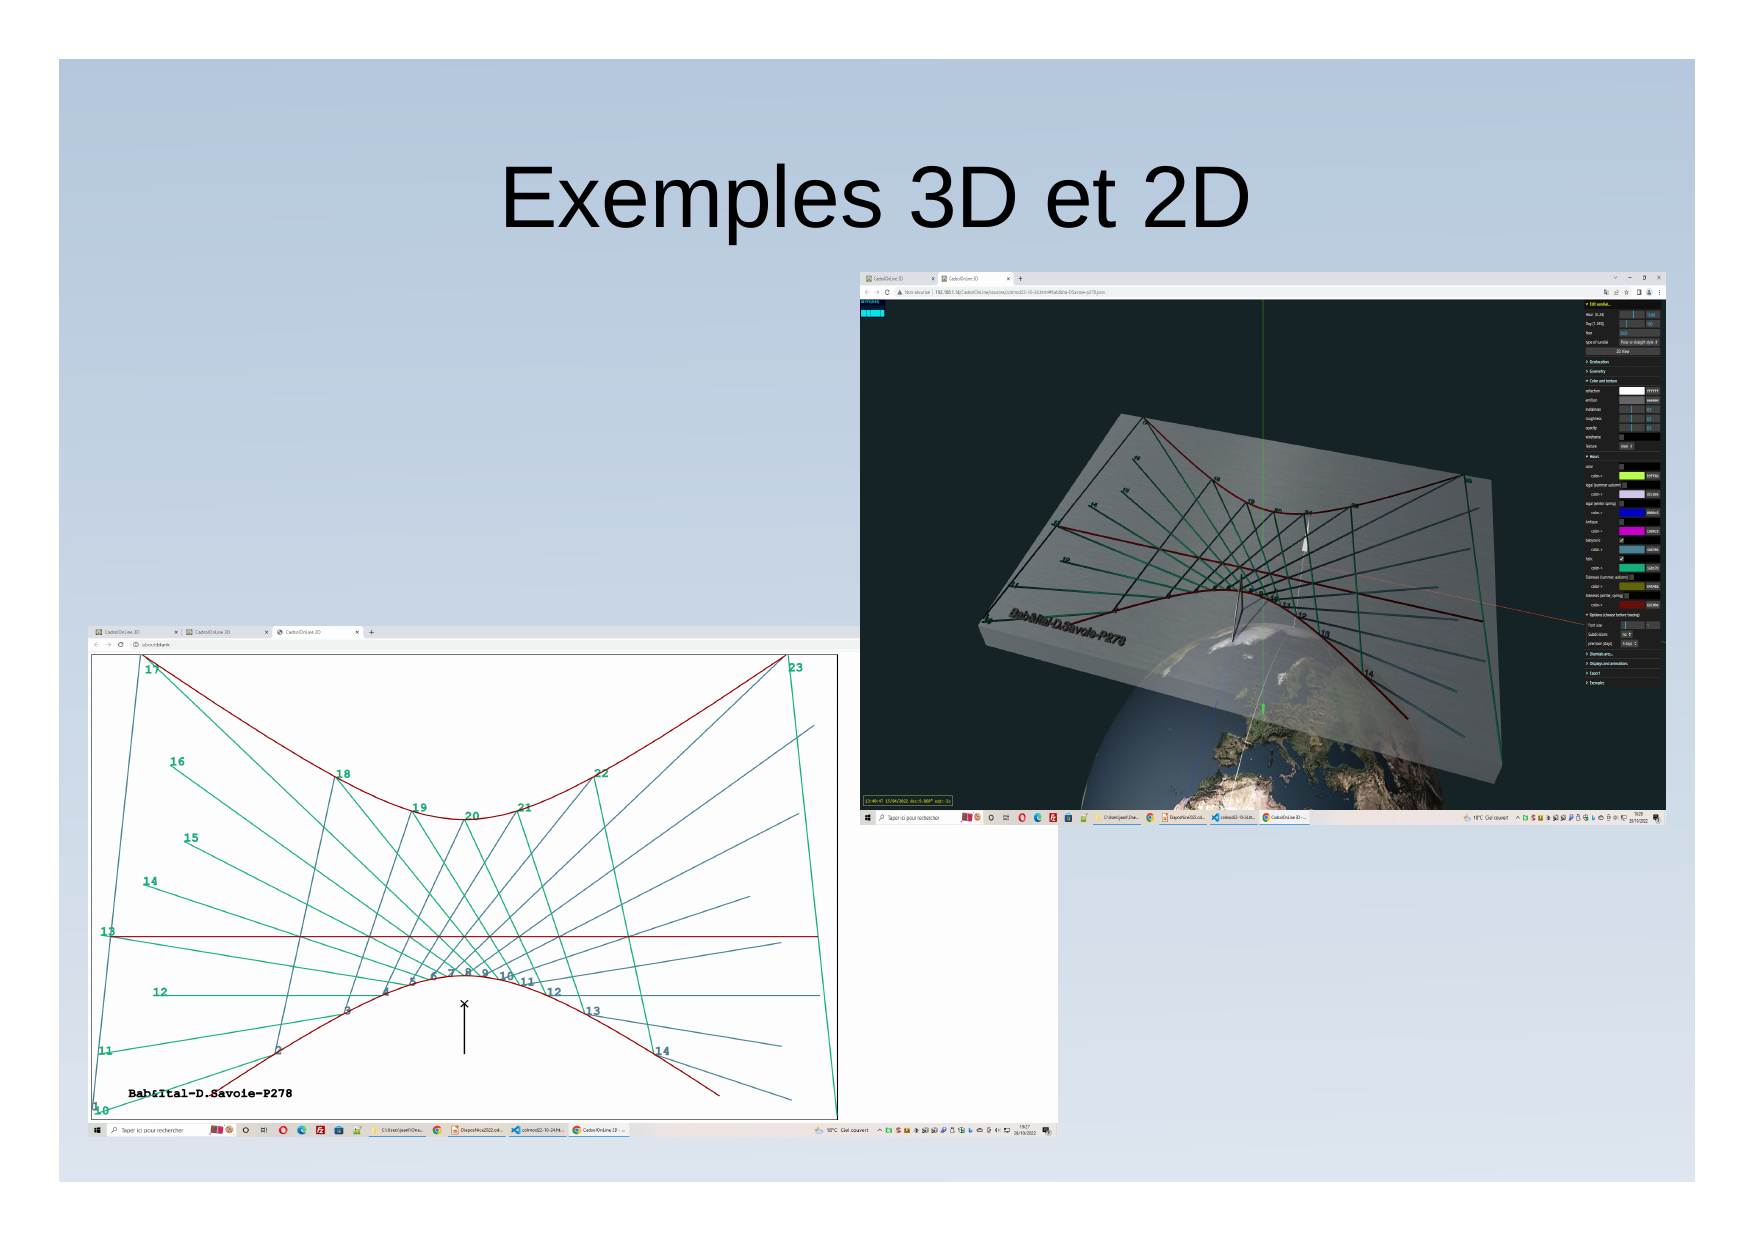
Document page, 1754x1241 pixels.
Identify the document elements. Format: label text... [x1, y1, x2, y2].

picture [88, 272, 1666, 1137]
title Exemples 3D et 2D [140, 103, 1614, 292]
